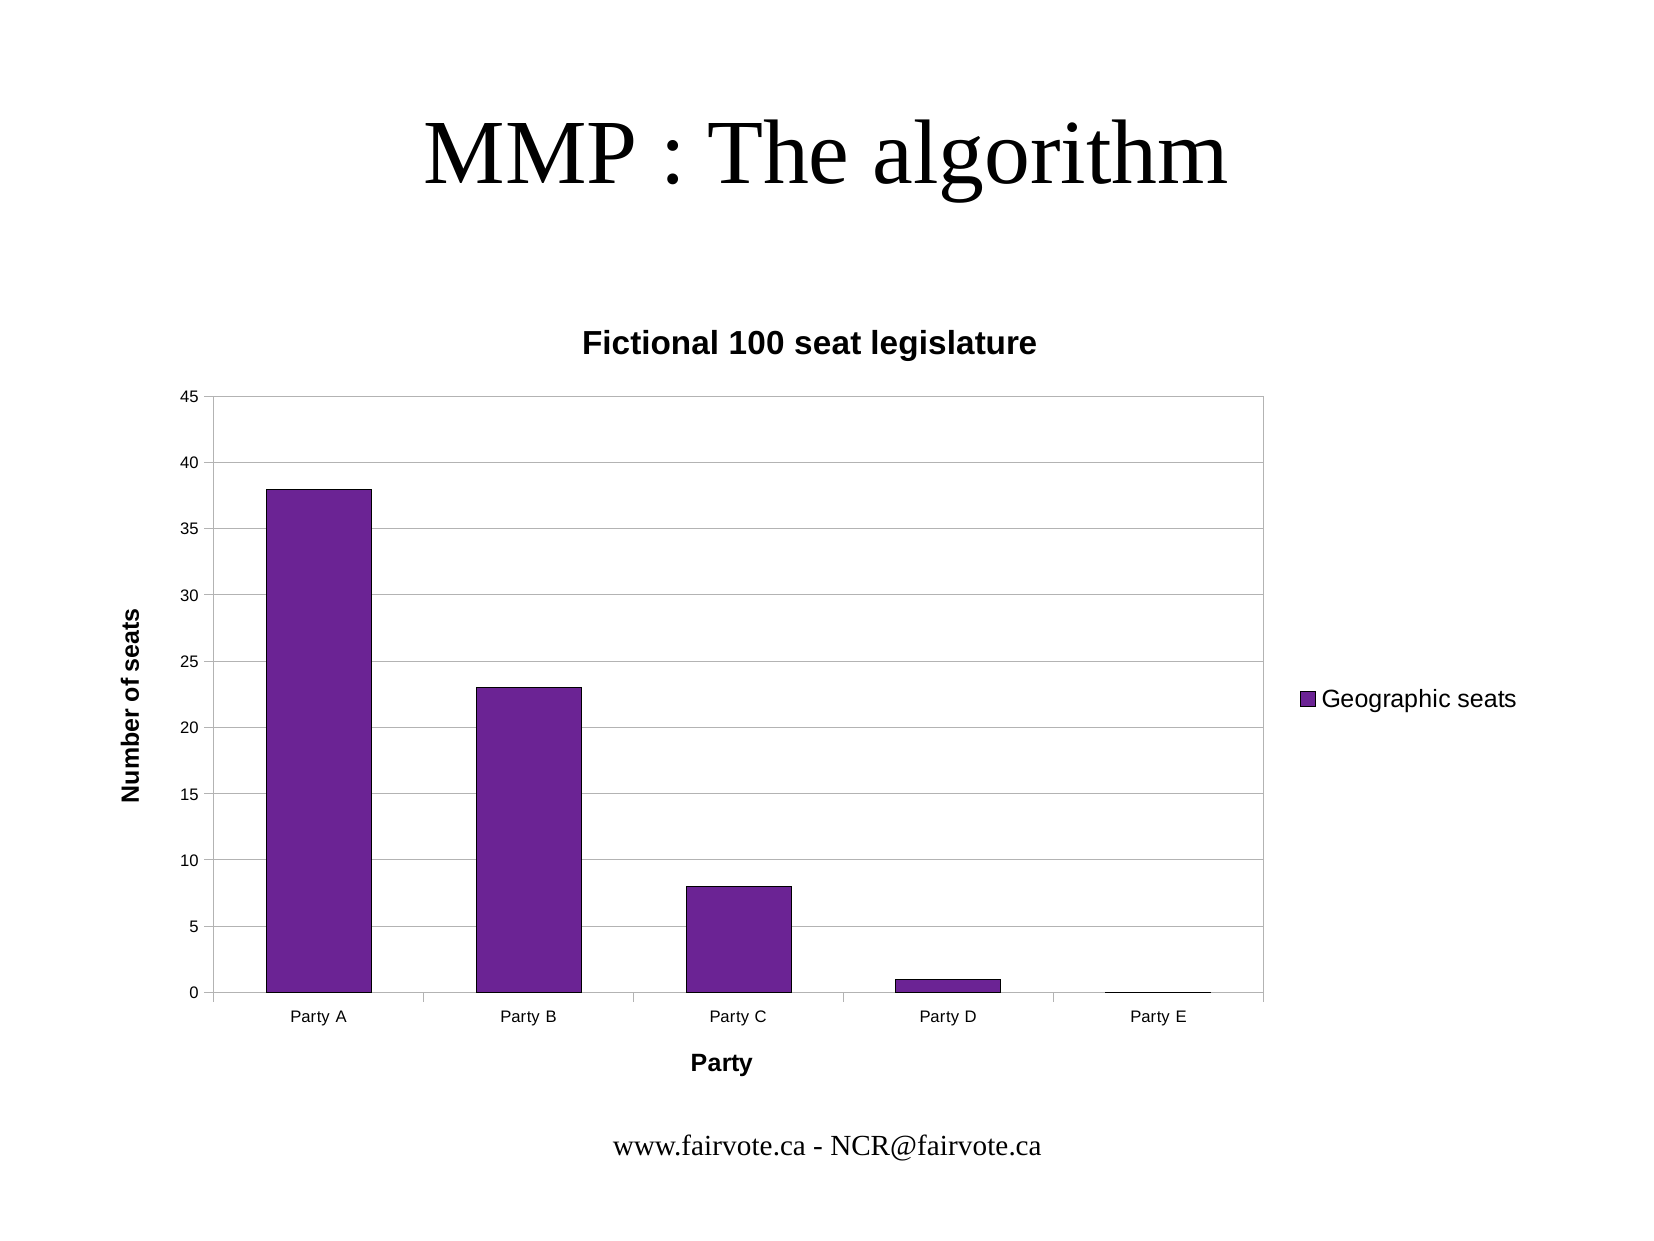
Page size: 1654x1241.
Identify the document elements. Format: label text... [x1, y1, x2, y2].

chart [82, 290, 1538, 1109]
title MMP : The algorithm [82, 49, 1571, 257]
